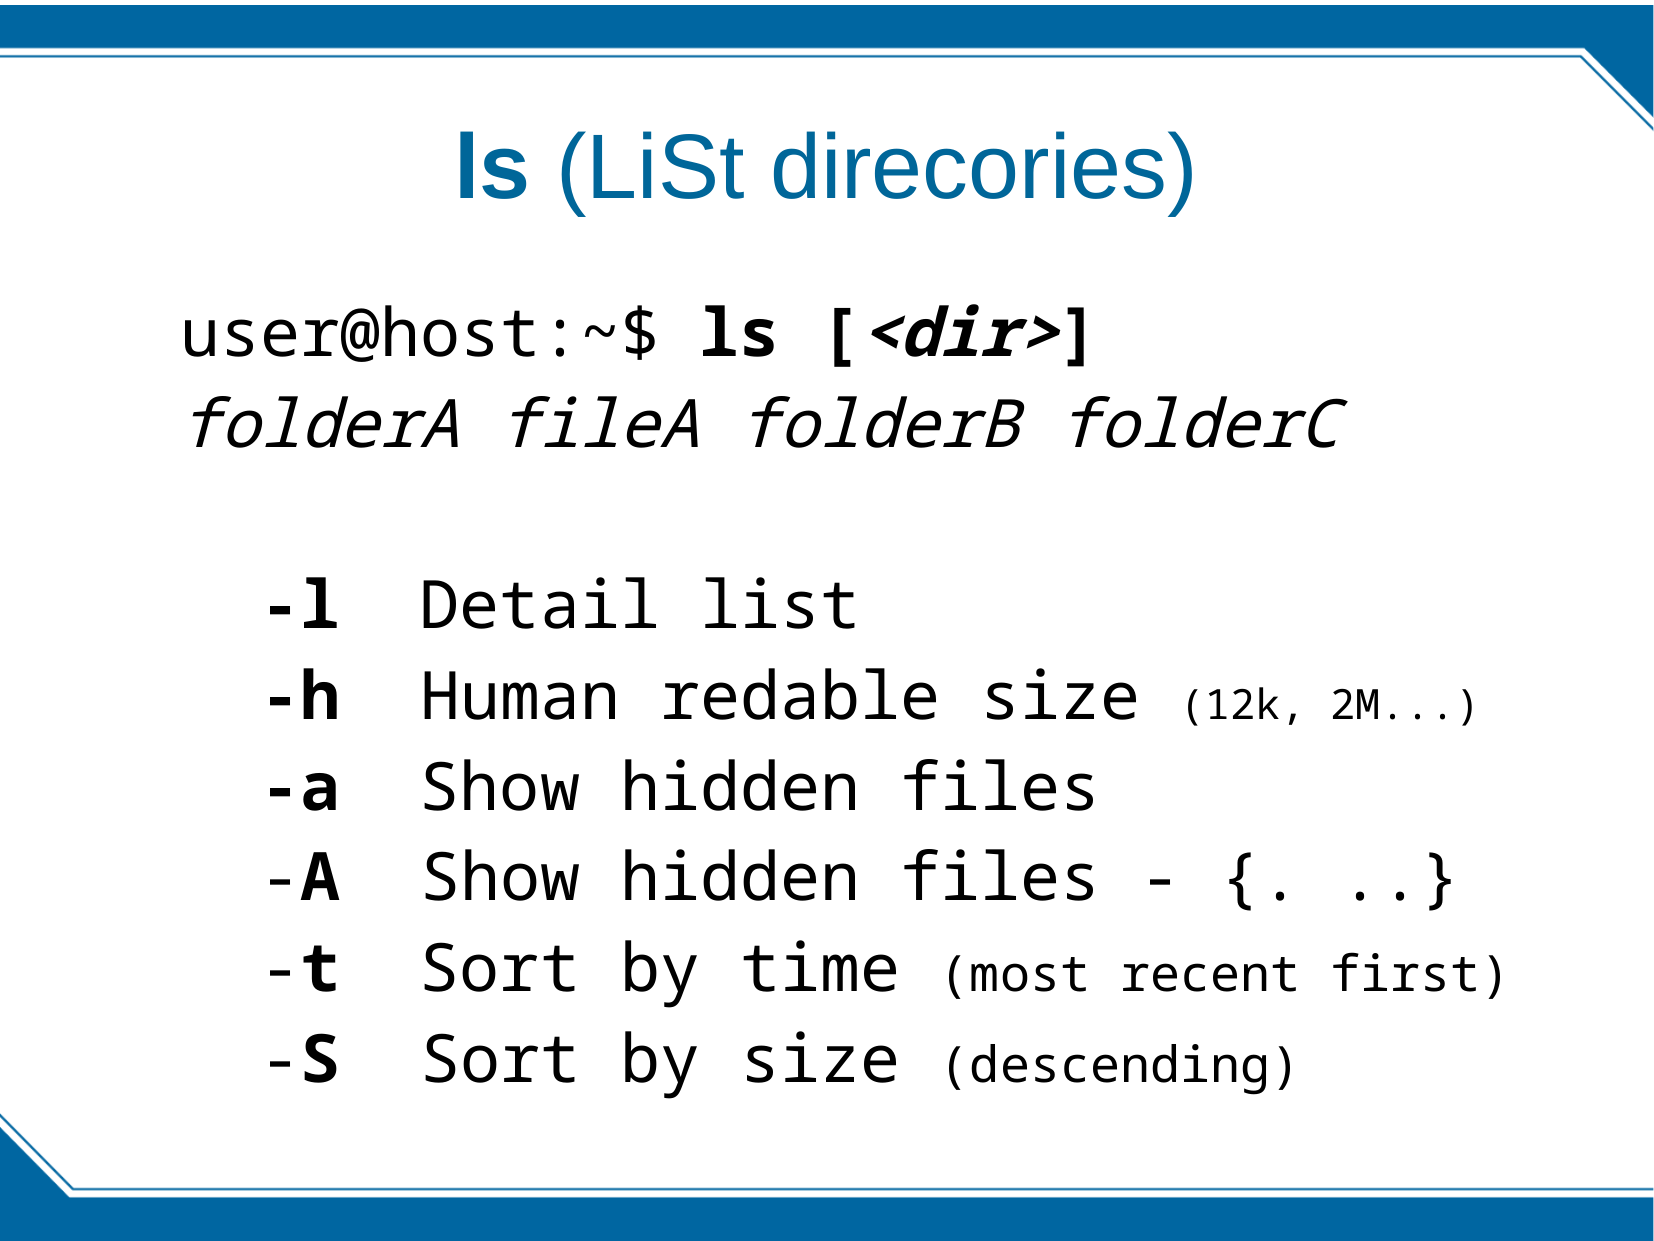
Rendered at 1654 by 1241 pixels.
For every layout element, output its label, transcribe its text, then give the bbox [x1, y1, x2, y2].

picture [0, 5, 1654, 132]
title ls (LiSt direcories) [82, 62, 1571, 271]
subtitle user@host:~$ ls [<dir>] folderA fileA folderB folderC -l Detail list -h Human redable size (12k, 2M...) -a Show hidden files -A Show hidden files - {. ..} -t Sort by time (most recent first) -S Sort by size (descending) [180, 285, 1546, 1156]
picture [0, 1113, 1654, 1241]
